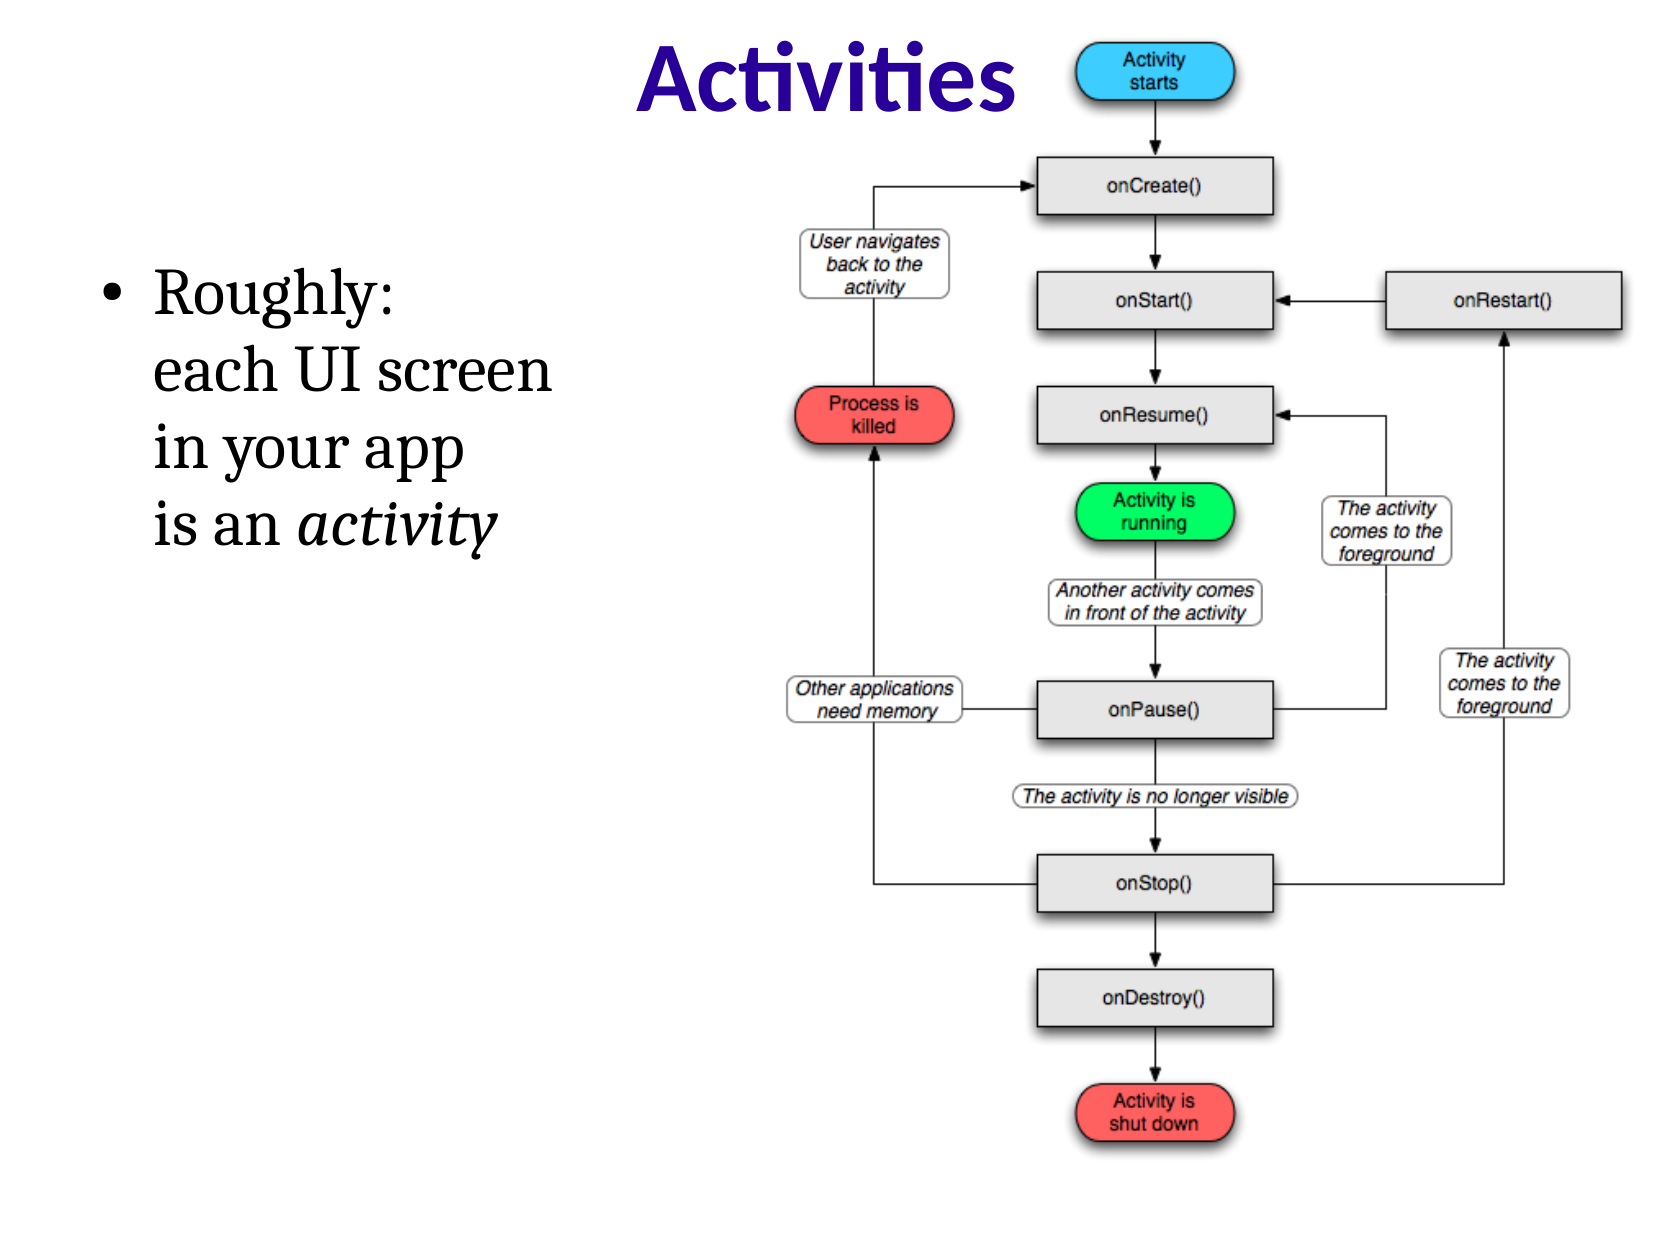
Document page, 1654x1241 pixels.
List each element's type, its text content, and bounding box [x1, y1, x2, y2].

picture [762, 16, 1654, 1180]
title Activities [82, 25, 762, 148]
list Roughly: each UI screen in your app is an activity [82, 254, 762, 1059]
